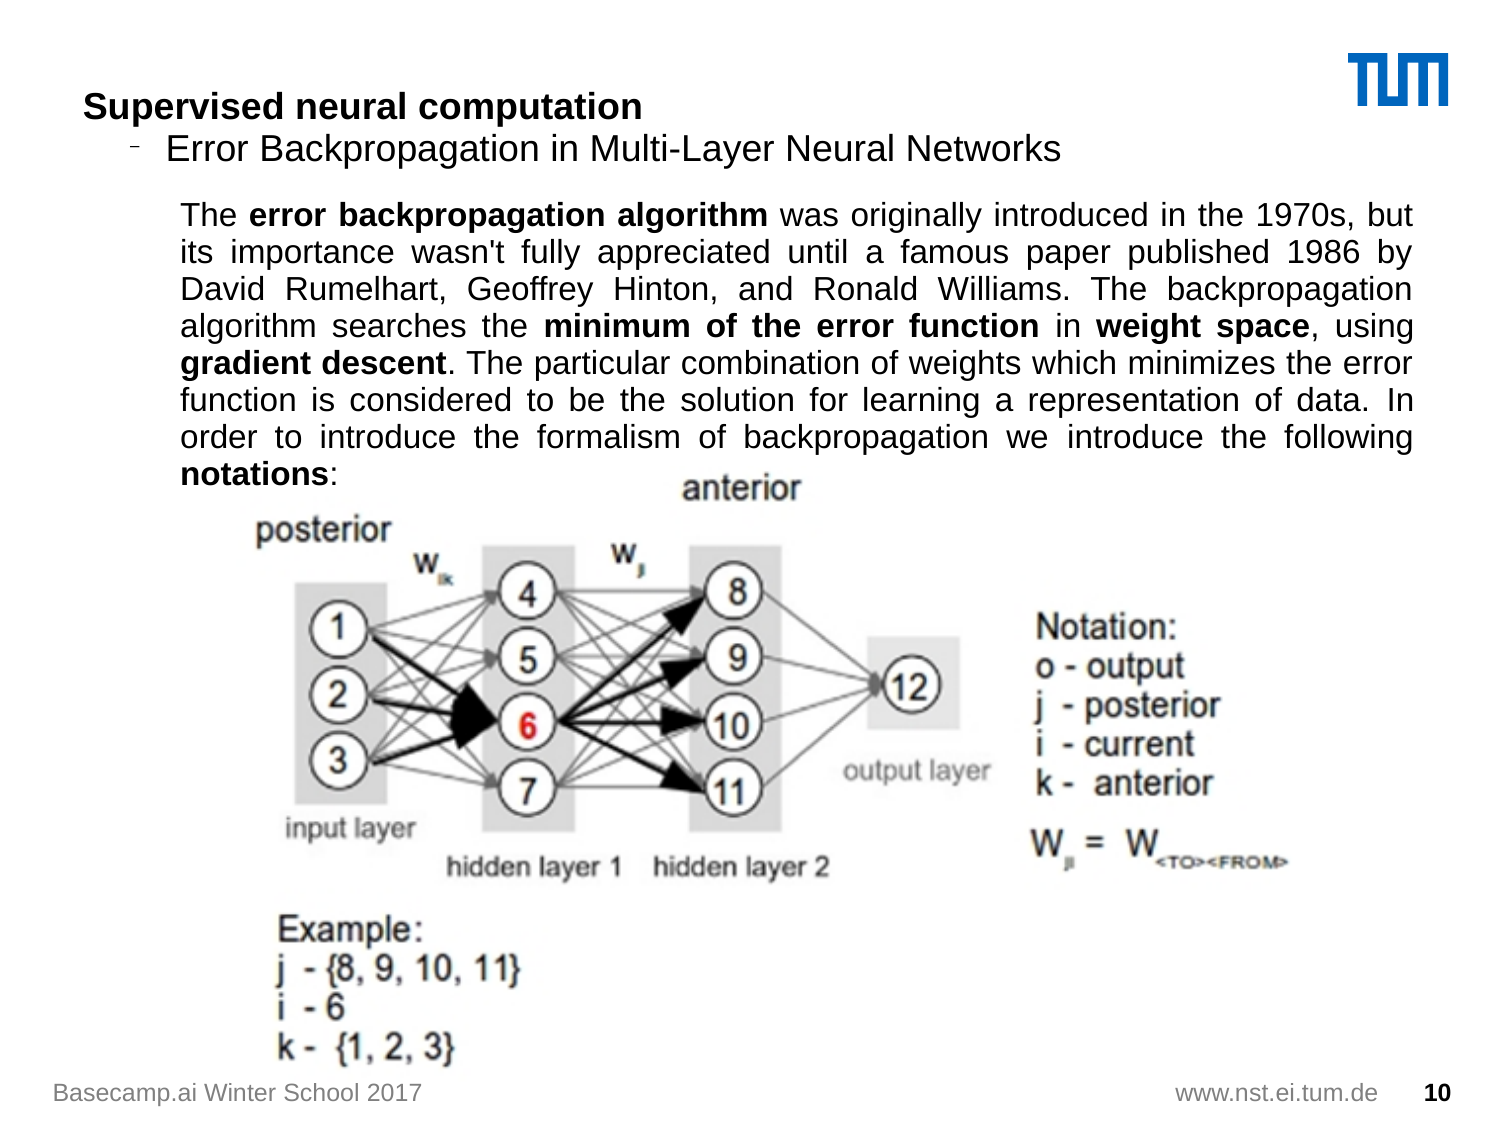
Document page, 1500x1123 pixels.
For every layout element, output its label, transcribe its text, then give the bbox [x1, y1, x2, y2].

picture [230, 501, 1300, 1083]
text_box Supervised neural computation Error Backpropagation in Multi-Layer Neural Networks [68, 77, 1406, 343]
text_box The error backpropagation algorithm was originally introduced in the 1970s, but its importance wasn't fully appreciated until a famous paper published 1986 by David Rumelhart, Geoffrey Hinton, and Ronald Williams. The backpropagation algorithm searches the minimum of the error function in weight space, using gradient descent. The particular combination of weights which minimizes the error function is considered to be the solution for learning a representation of data. In order to introduce the formalism of backpropagation we introduce the following notations: [165, 188, 1430, 501]
